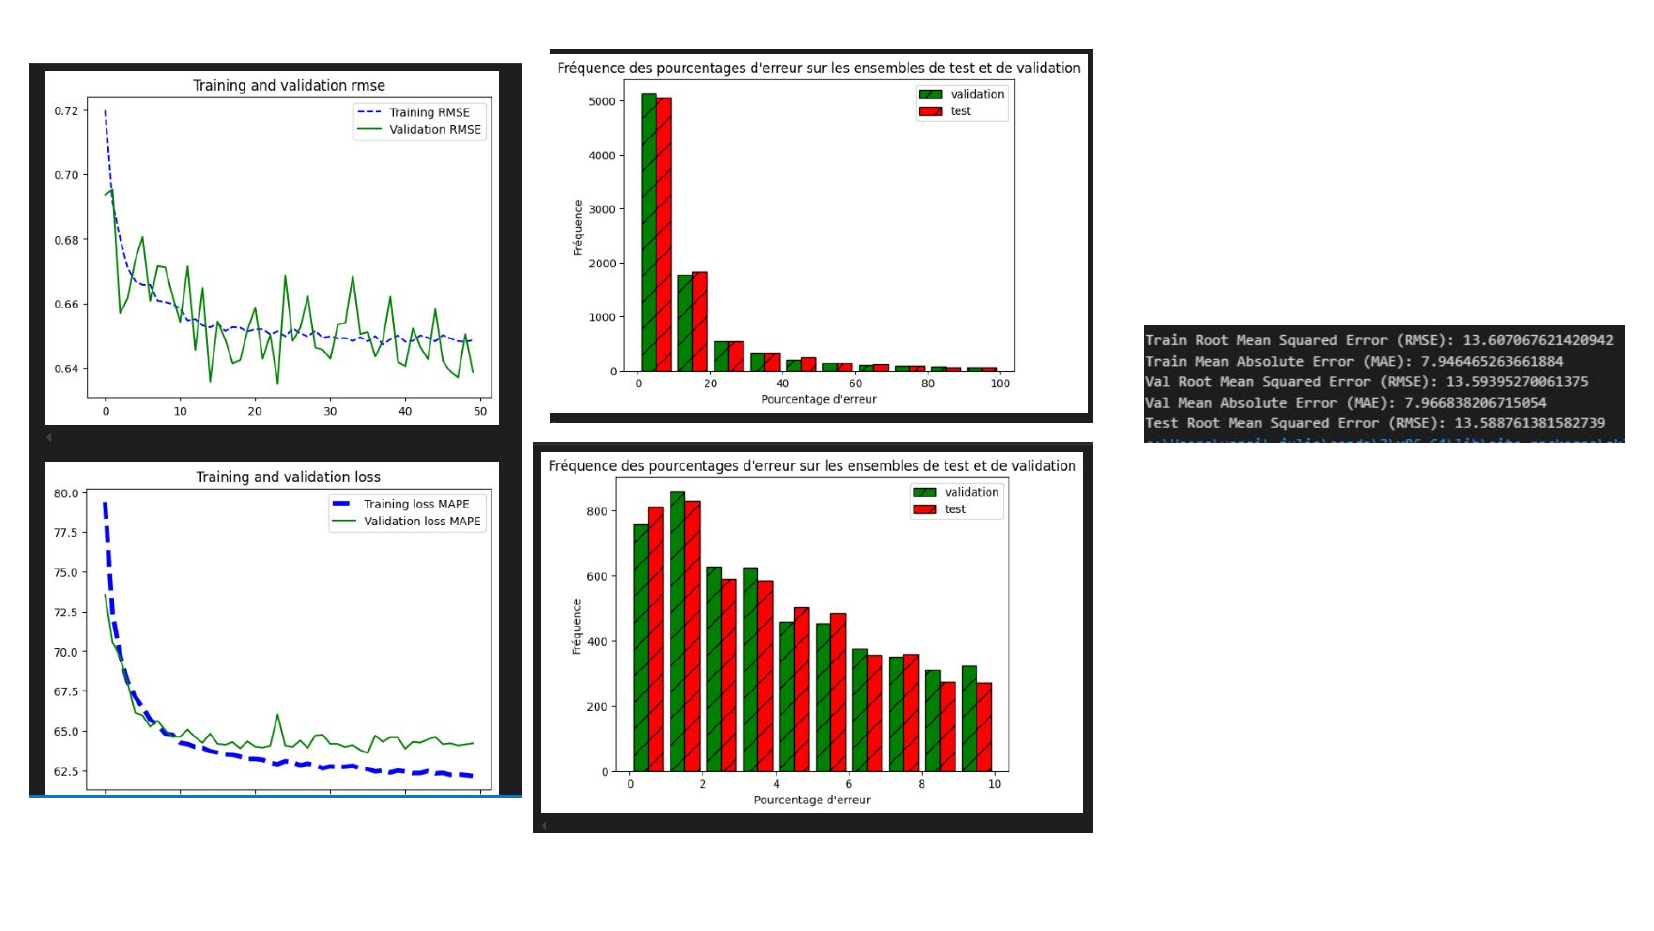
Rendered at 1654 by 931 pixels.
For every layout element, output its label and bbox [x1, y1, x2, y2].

picture [533, 442, 1093, 833]
picture [550, 49, 1093, 423]
picture [1144, 325, 1625, 443]
picture [29, 63, 522, 798]
